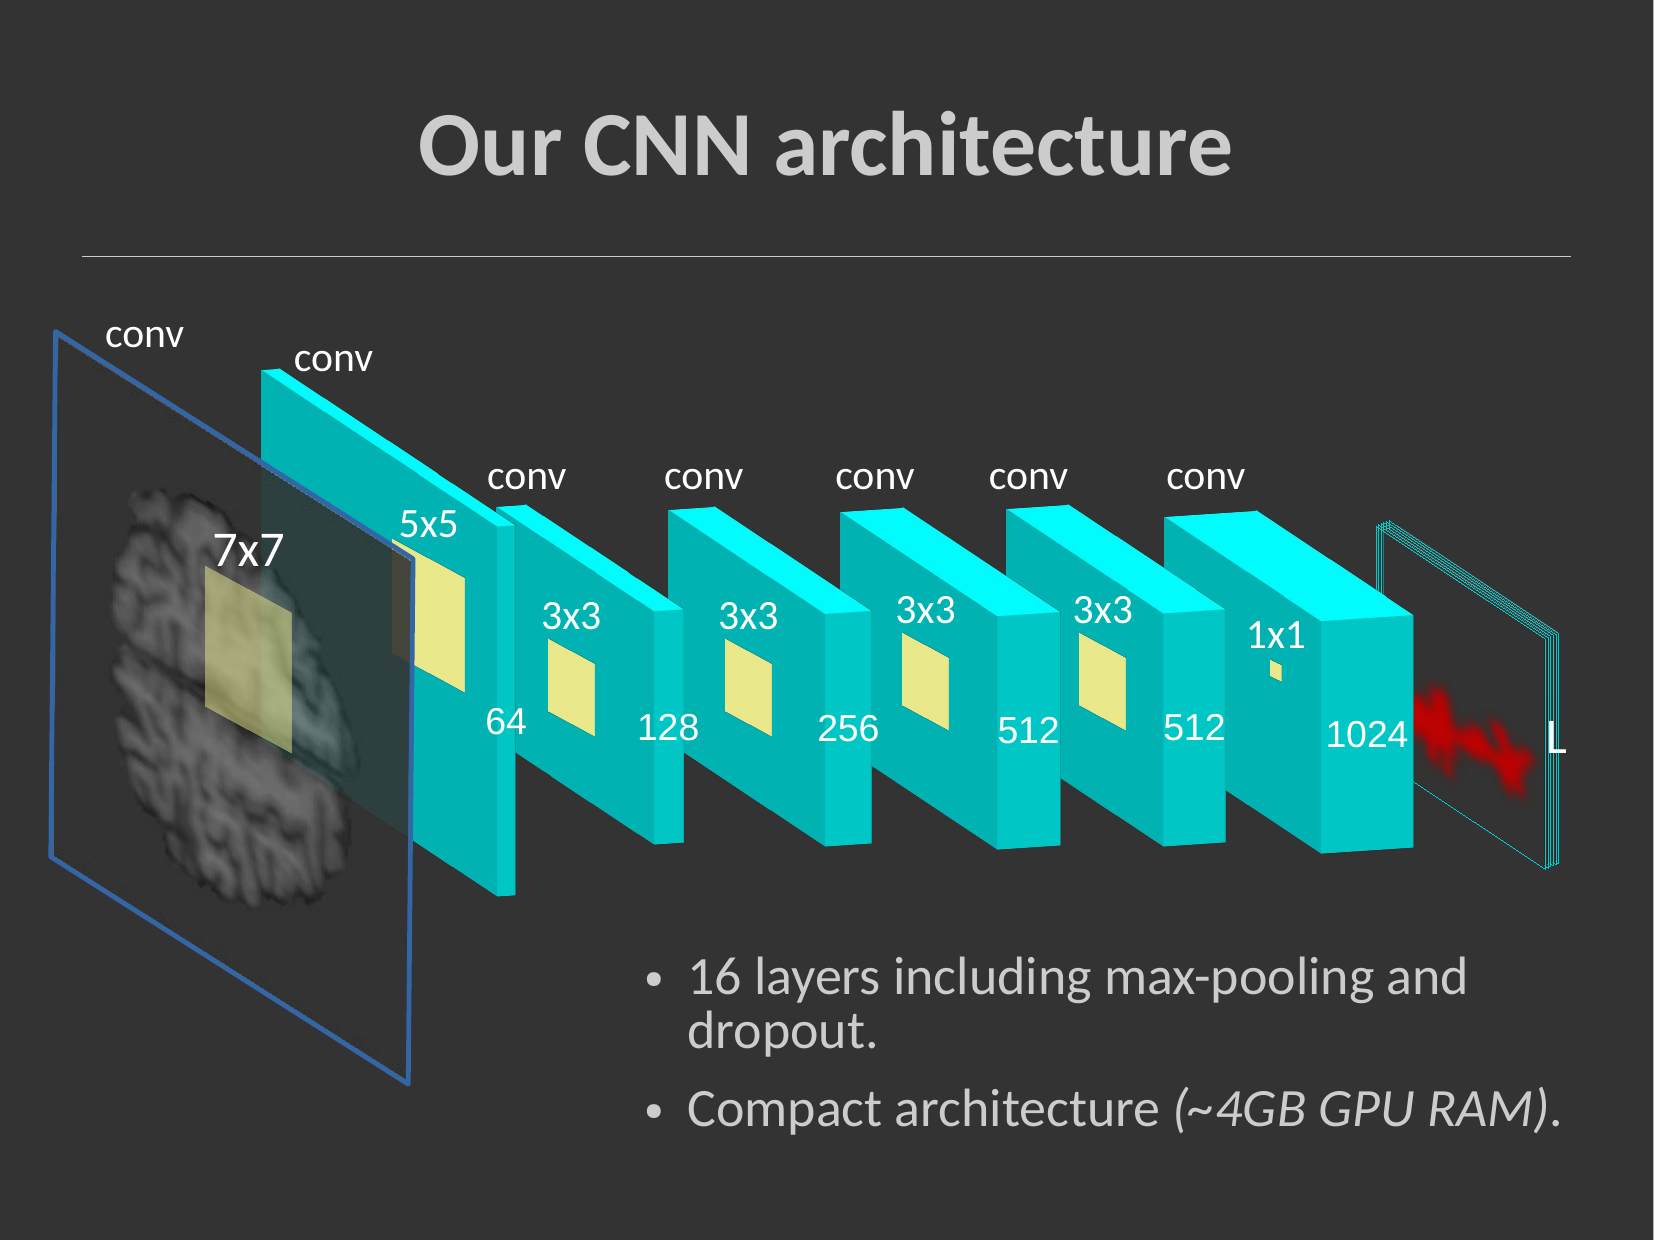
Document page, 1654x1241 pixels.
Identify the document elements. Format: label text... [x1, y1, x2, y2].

text_box conv [442, 450, 612, 517]
text_box conv [10, 309, 279, 376]
text_box 1024 [1168, 517, 1411, 621]
text_box 64 [485, 517, 512, 526]
picture [1414, 774, 1559, 870]
text_box conv [199, 332, 468, 399]
text_box conv [790, 450, 944, 517]
text_box 64 [308, 399, 442, 488]
list 16 layers including max-pooling and dropout. Compact architecture (~4GB GPU RAM). [630, 953, 1571, 1158]
text_box conv [944, 450, 1114, 517]
text_box 512 [1022, 517, 1223, 613]
text_box conv [619, 450, 789, 517]
text_box 256 [682, 517, 868, 613]
picture [1376, 520, 1559, 708]
text_box 512 [851, 517, 1057, 615]
text_box conv [1121, 450, 1291, 517]
text_box 128 [515, 517, 679, 610]
title Our CNN architecture [82, 49, 1571, 257]
text_box L [1414, 708, 1654, 774]
picture [52, 376, 411, 1081]
